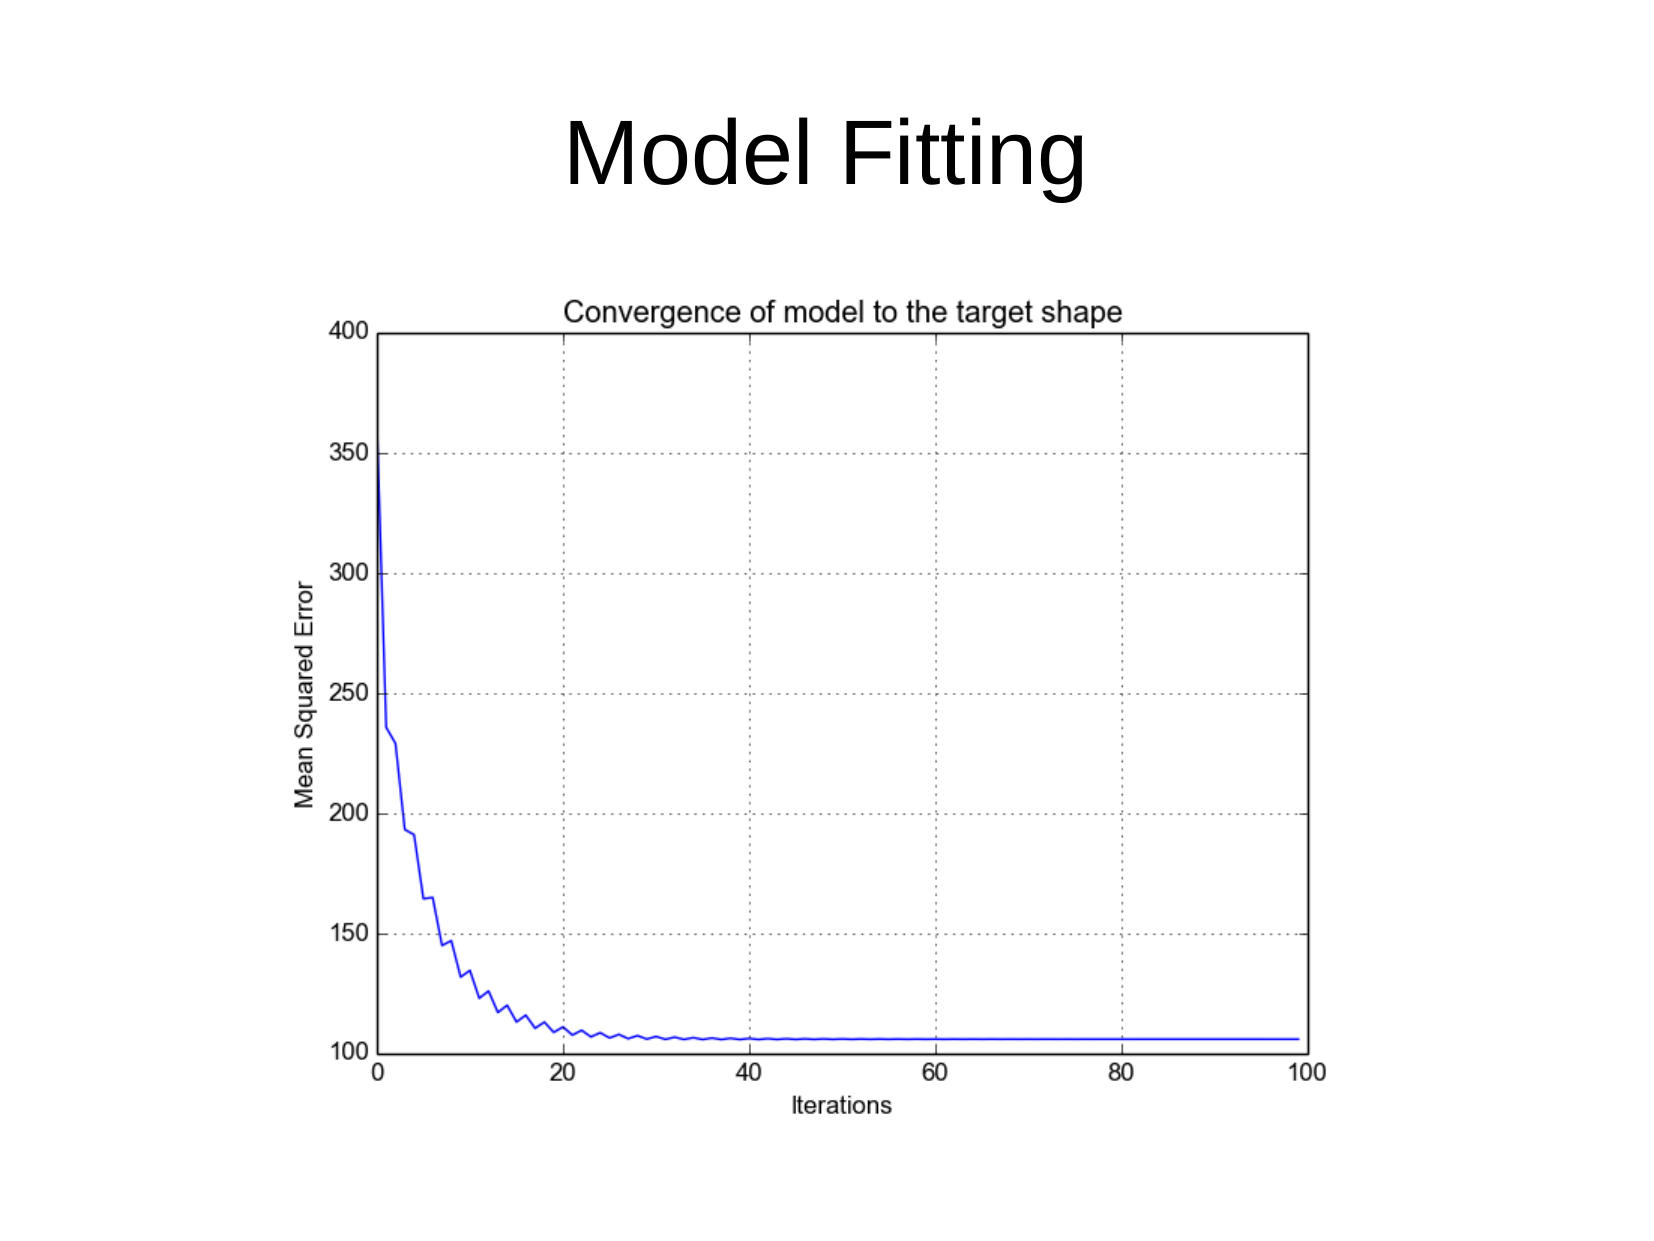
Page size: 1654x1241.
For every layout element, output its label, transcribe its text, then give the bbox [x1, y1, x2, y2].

picture [227, 243, 1428, 1144]
title Model Fitting [82, 49, 1571, 257]
